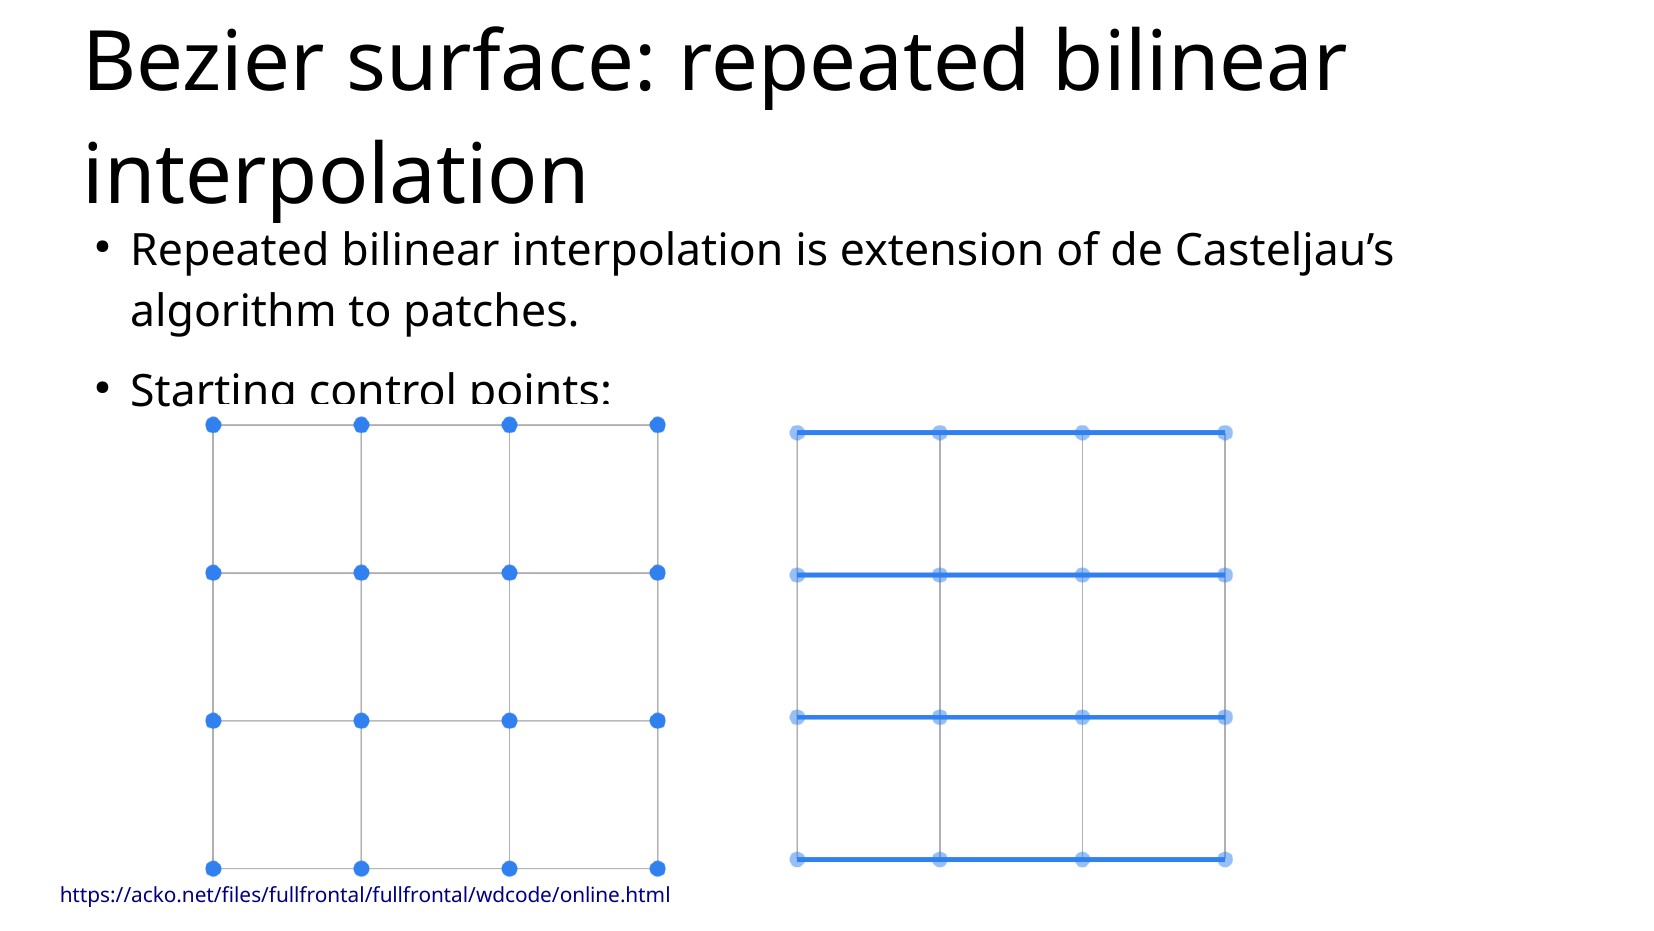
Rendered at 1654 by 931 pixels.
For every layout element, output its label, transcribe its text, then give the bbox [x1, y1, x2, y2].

title Bezier surface: repeated bilinear interpolation [82, 37, 1571, 193]
text_box https://acko.net/files/fullfrontal/fullfrontal/wdcode/online.html [45, 872, 1291, 914]
picture [778, 412, 1246, 872]
picture [189, 404, 676, 872]
list Repeated bilinear interpolation is extension of de Casteljau’s algorithm to patches. Starting control points: [82, 217, 1571, 421]
